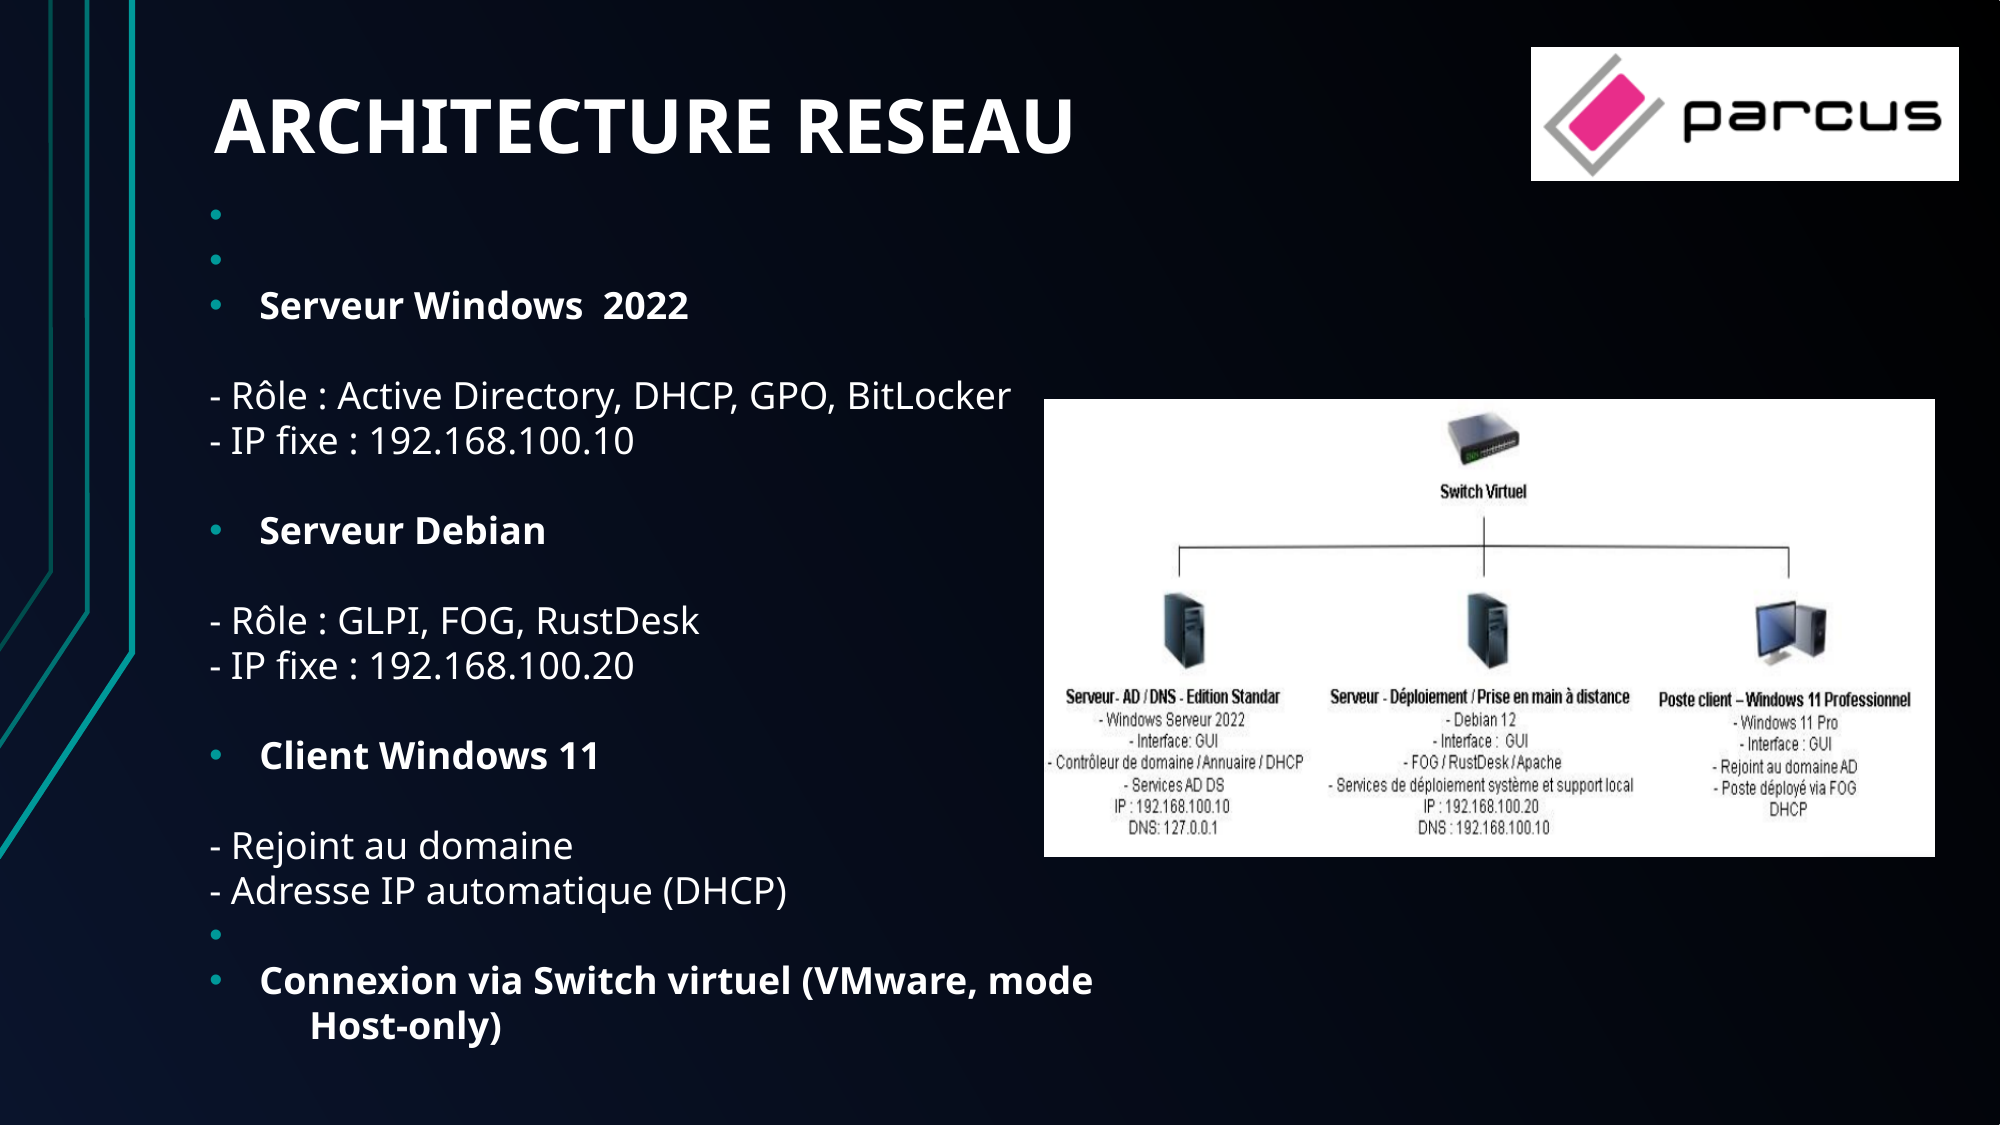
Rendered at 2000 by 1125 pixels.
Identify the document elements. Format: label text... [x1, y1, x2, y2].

list Serveur Windows 2022 - Rôle : Active Directory, DHCP, GPO, BitLocker - IP fixe : 192.168.100.10 Serveur Debian - Rôle : GLPI, FOG, RustDesk - IP fixe : 192.168.100.20 Client Windows 11 - Rejoint au domaine - Adresse IP automatique (DHCP) Connexion via Switch virtuel (VMware, mode Host-only) [194, 180, 1189, 1059]
picture [1044, 399, 1935, 857]
picture [1531, 47, 1959, 181]
title ARCHITECTURE RESEAU [194, 13, 1894, 181]
